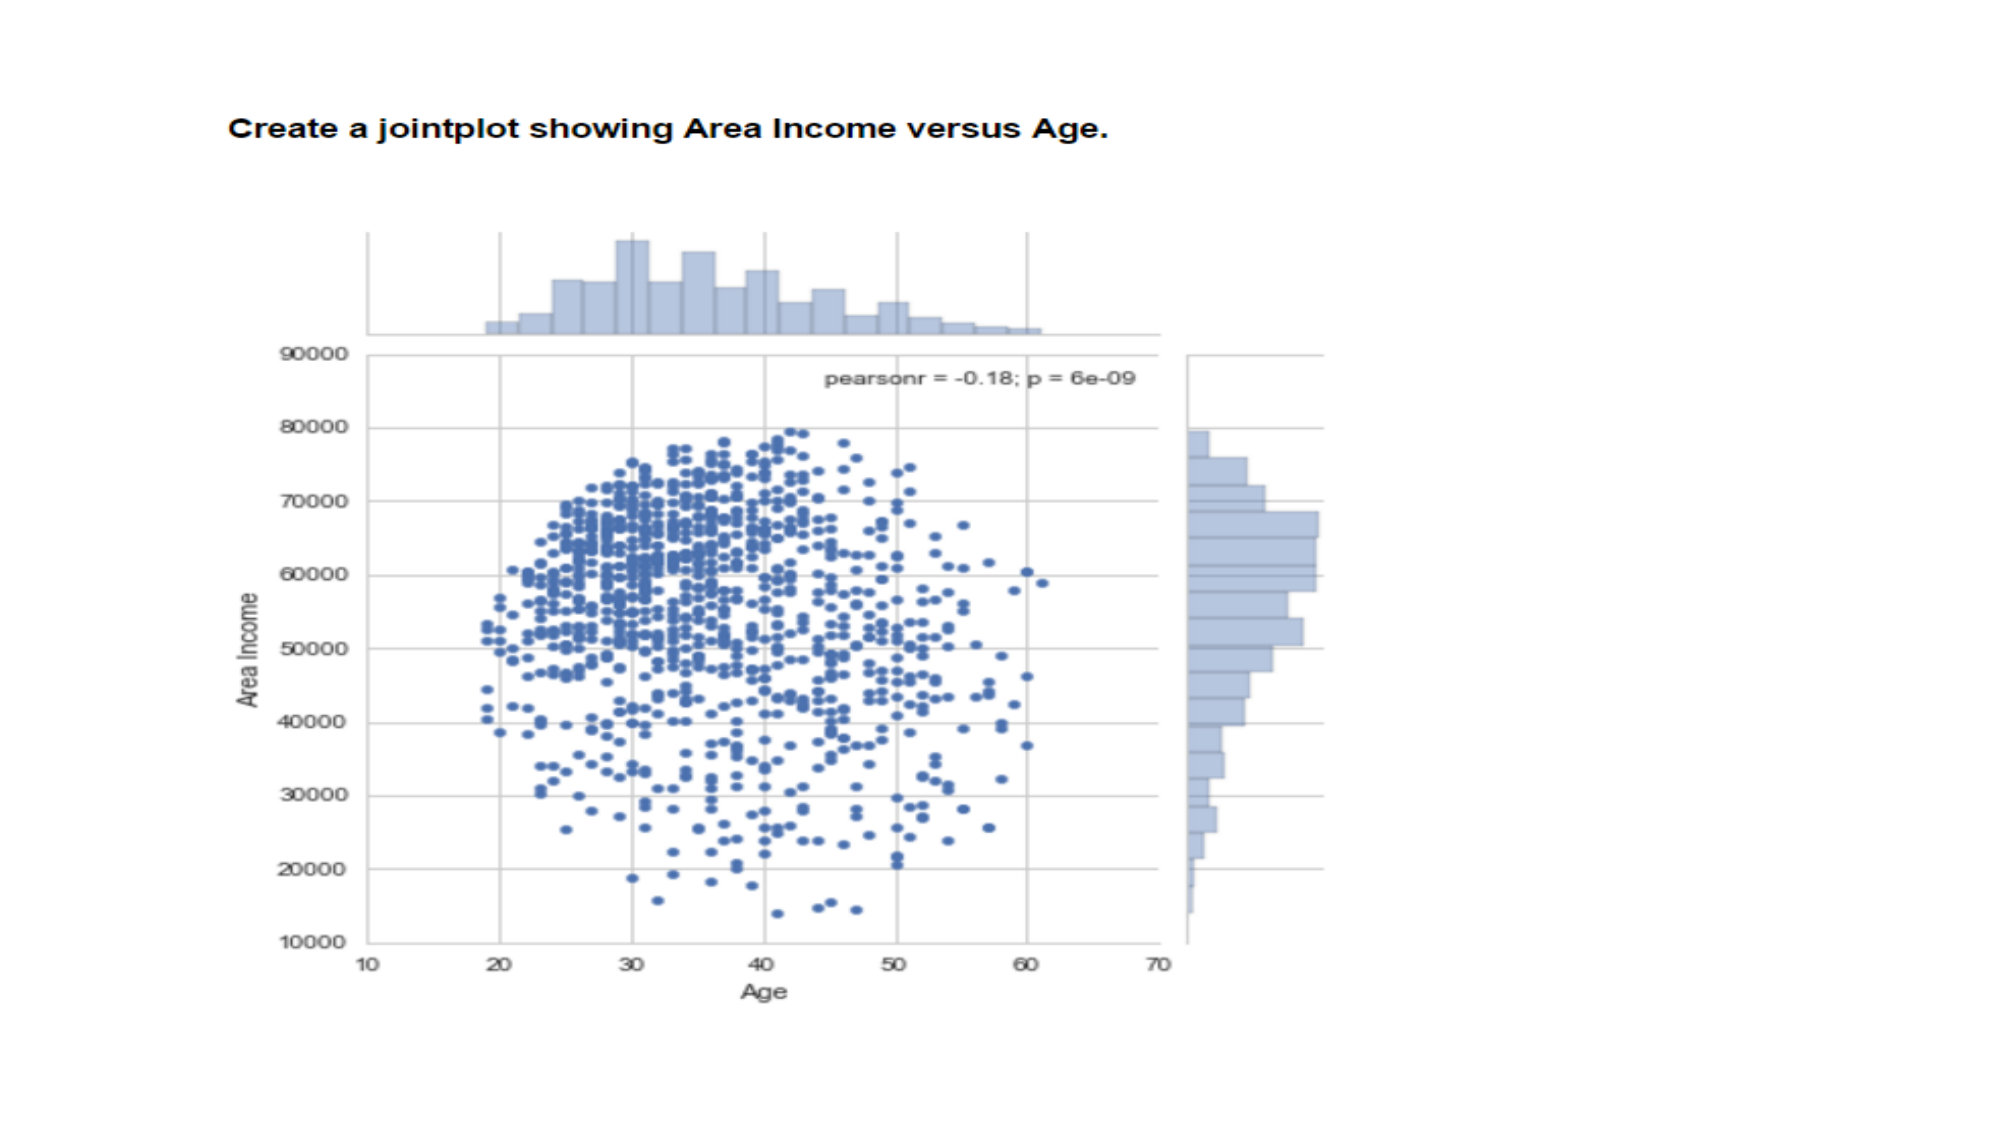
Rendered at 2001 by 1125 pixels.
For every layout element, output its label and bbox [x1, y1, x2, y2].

picture [120, 29, 1816, 1021]
